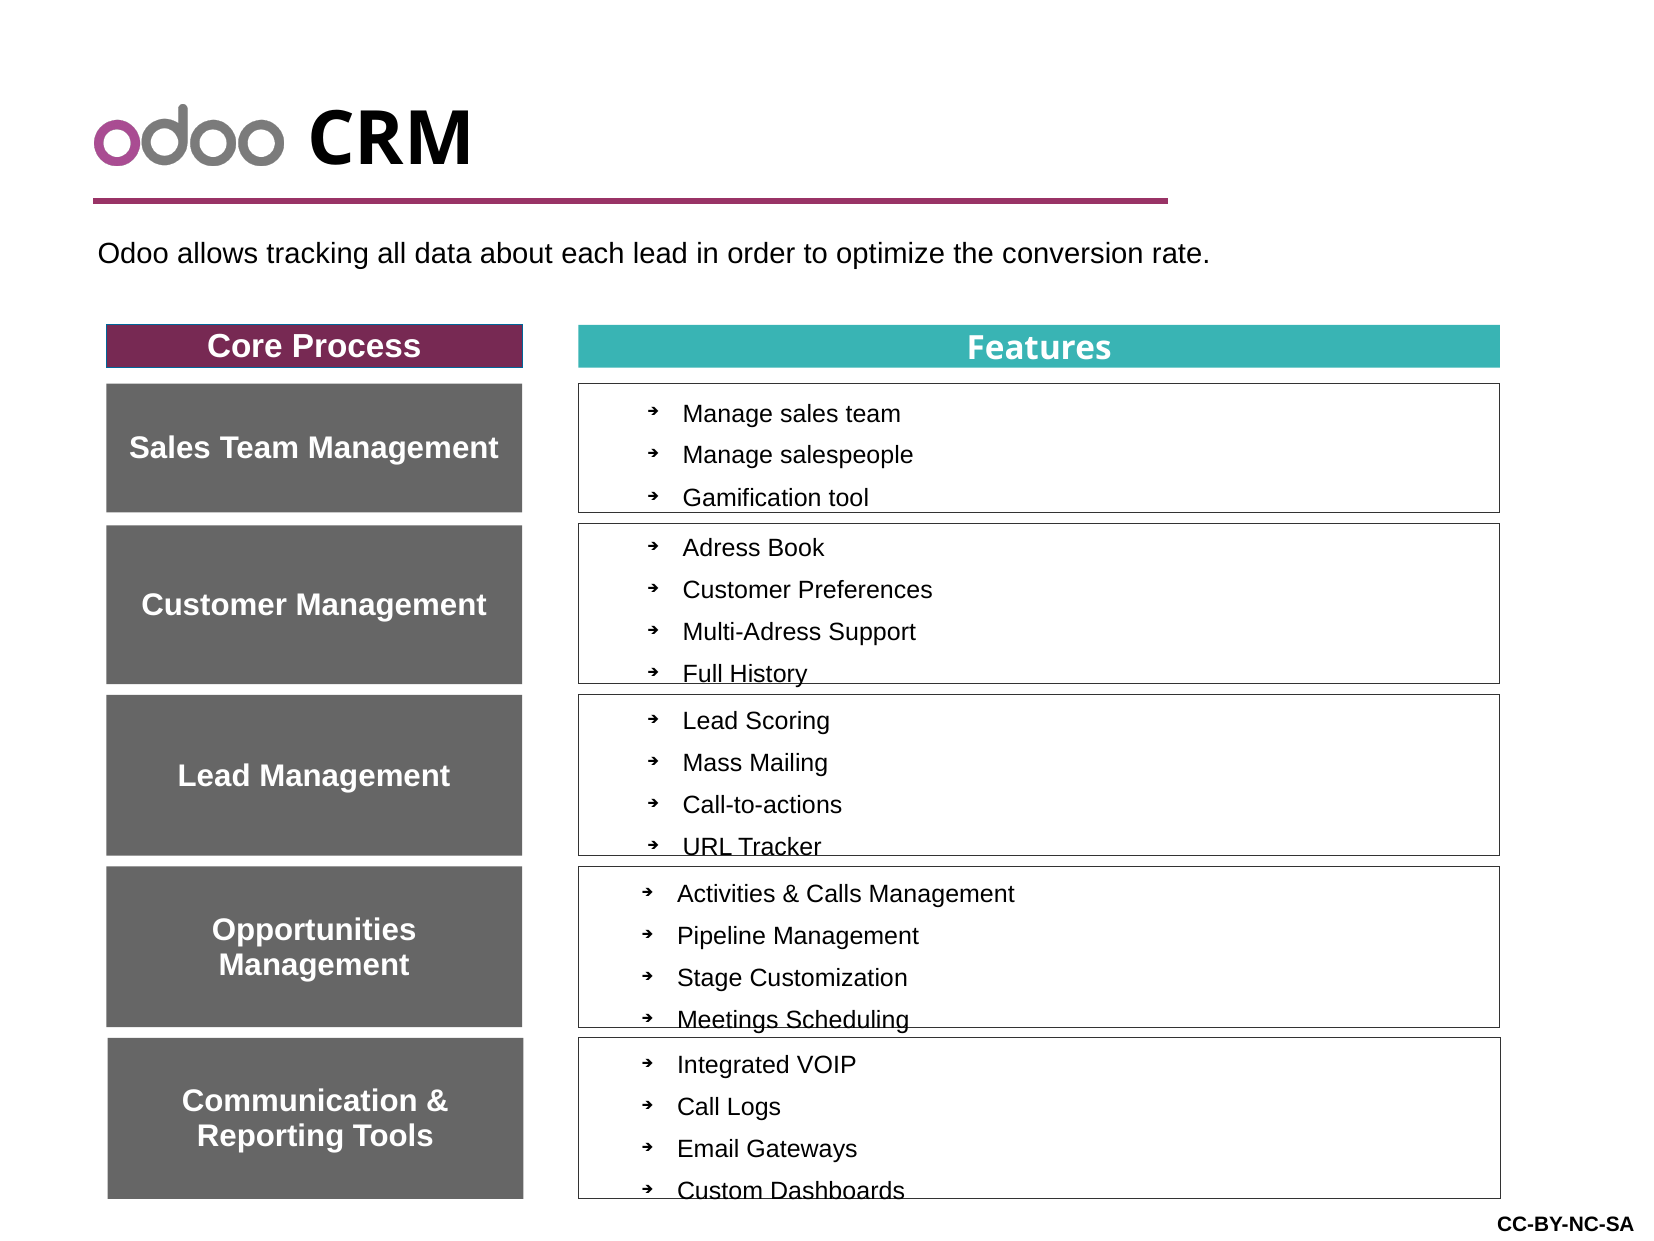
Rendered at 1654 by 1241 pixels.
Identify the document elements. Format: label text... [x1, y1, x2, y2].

title CRM [307, 31, 1570, 239]
text_box [681, 1183, 724, 1199]
text_box [818, 1183, 830, 1199]
text_box [729, 1012, 798, 1028]
text_box [578, 694, 1500, 856]
text_box [746, 1187, 751, 1199]
text_box Core Process [106, 324, 523, 368]
text_box Lead Management [106, 694, 523, 856]
text_box Odoo allows tracking all data about each lead in order to optimize the conversion rate. [82, 229, 1347, 278]
text_box [578, 866, 1500, 1028]
text_box [755, 1016, 762, 1028]
text_box [774, 1184, 784, 1197]
picture [94, 104, 284, 166]
text_box Features [578, 324, 1500, 368]
text_box [854, 1012, 872, 1028]
text_box [818, 1012, 852, 1028]
text_box [845, 1187, 853, 1198]
text_box [578, 523, 1500, 684]
text_box [885, 1016, 891, 1028]
text_box Communication & Reporting Tools [107, 1037, 524, 1199]
text_box [681, 1014, 686, 1028]
text_box Customer Management [106, 525, 523, 685]
text_box [845, 1016, 852, 1027]
text_box [789, 1012, 816, 1028]
text_box [818, 1016, 824, 1028]
text_box [782, 1183, 816, 1199]
text_box [683, 1012, 692, 1025]
text_box [725, 1183, 772, 1199]
text_box [832, 1187, 839, 1198]
text_box CC-BY-NC-SA [1482, 1204, 1654, 1241]
text_box [578, 383, 1500, 513]
text_box [731, 1187, 739, 1198]
text_box [859, 1192, 866, 1198]
text_box Integrated VOIP Call Logs Email Gateways Custom Dashboards [583, 1059, 1478, 1183]
text_box [696, 1012, 728, 1028]
text_box Adress Book Customer Preferences Multi-Adress Support Full History [589, 542, 1484, 666]
text_box Manage sales team Manage salespeople Gamification tool [589, 386, 1484, 510]
text_box Opportunities Management [106, 866, 523, 1028]
text_box [742, 1016, 748, 1028]
text_box Sales Team Management [106, 383, 523, 513]
text_box Lead Scoring Mass Mailing Call-to-actions URL Tracker [589, 714, 1484, 839]
text_box [898, 1016, 905, 1028]
text_box [688, 1014, 694, 1028]
text_box Activities & Calls Management Pipeline Management Stage Customization Meetings Scheduling [583, 887, 1478, 1012]
text_box [818, 1187, 824, 1199]
text_box [881, 1187, 888, 1198]
text_box [832, 1183, 888, 1199]
text_box [791, 1192, 798, 1198]
text_box [578, 1037, 1501, 1199]
